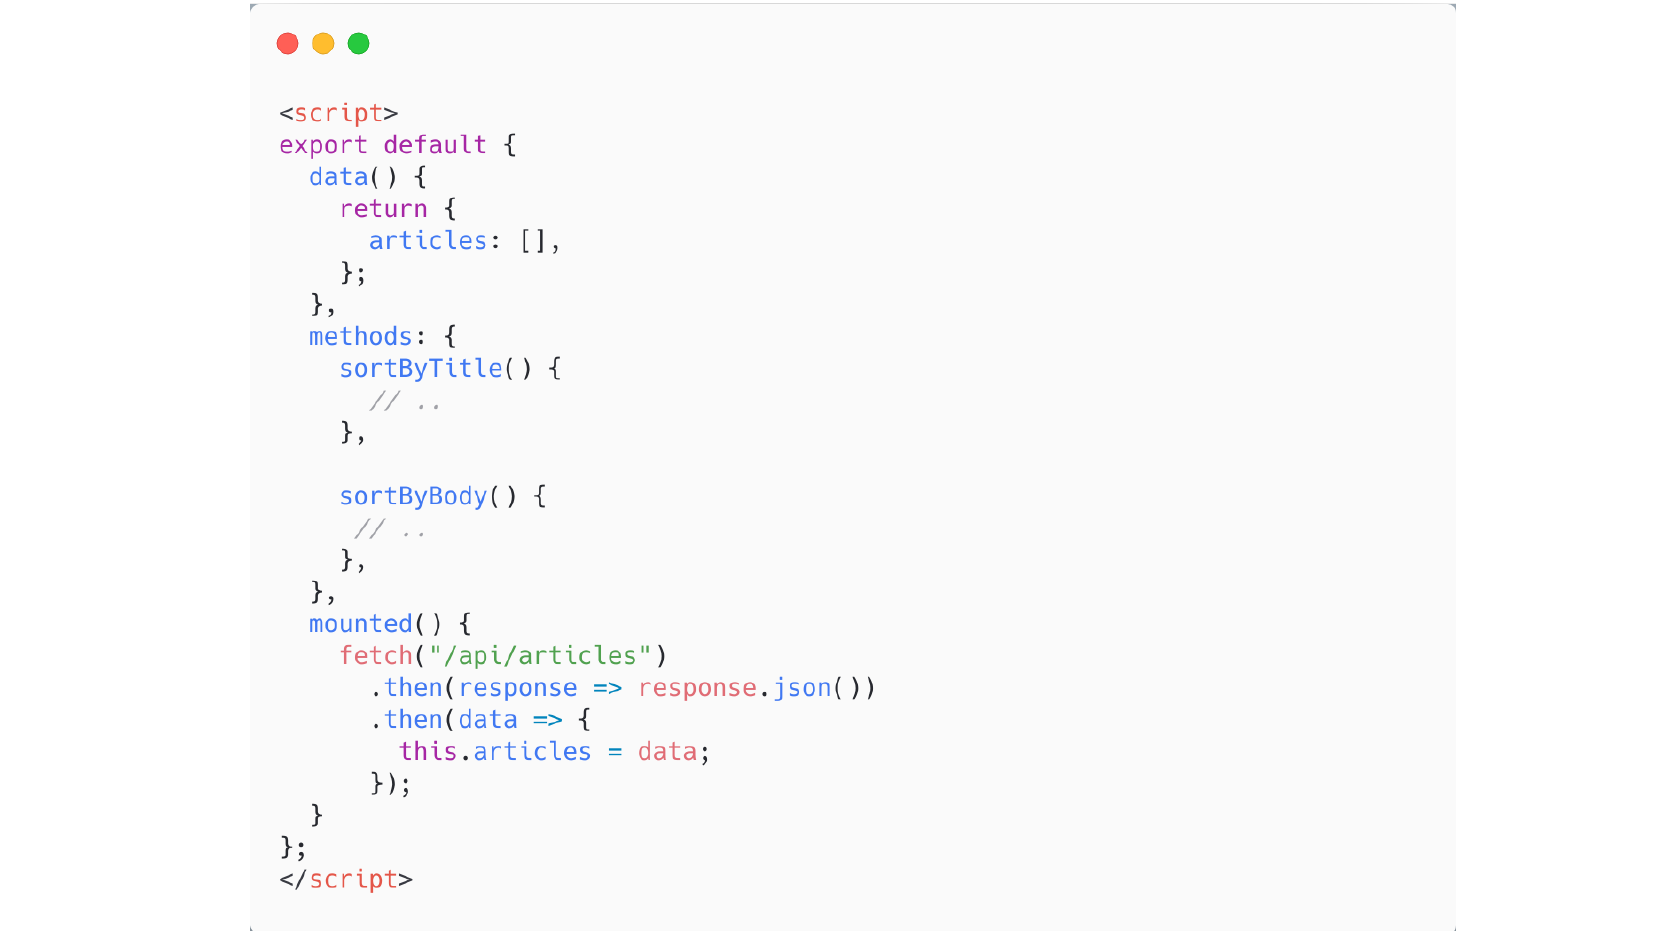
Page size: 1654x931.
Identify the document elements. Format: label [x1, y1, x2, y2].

picture [250, 3, 1456, 931]
